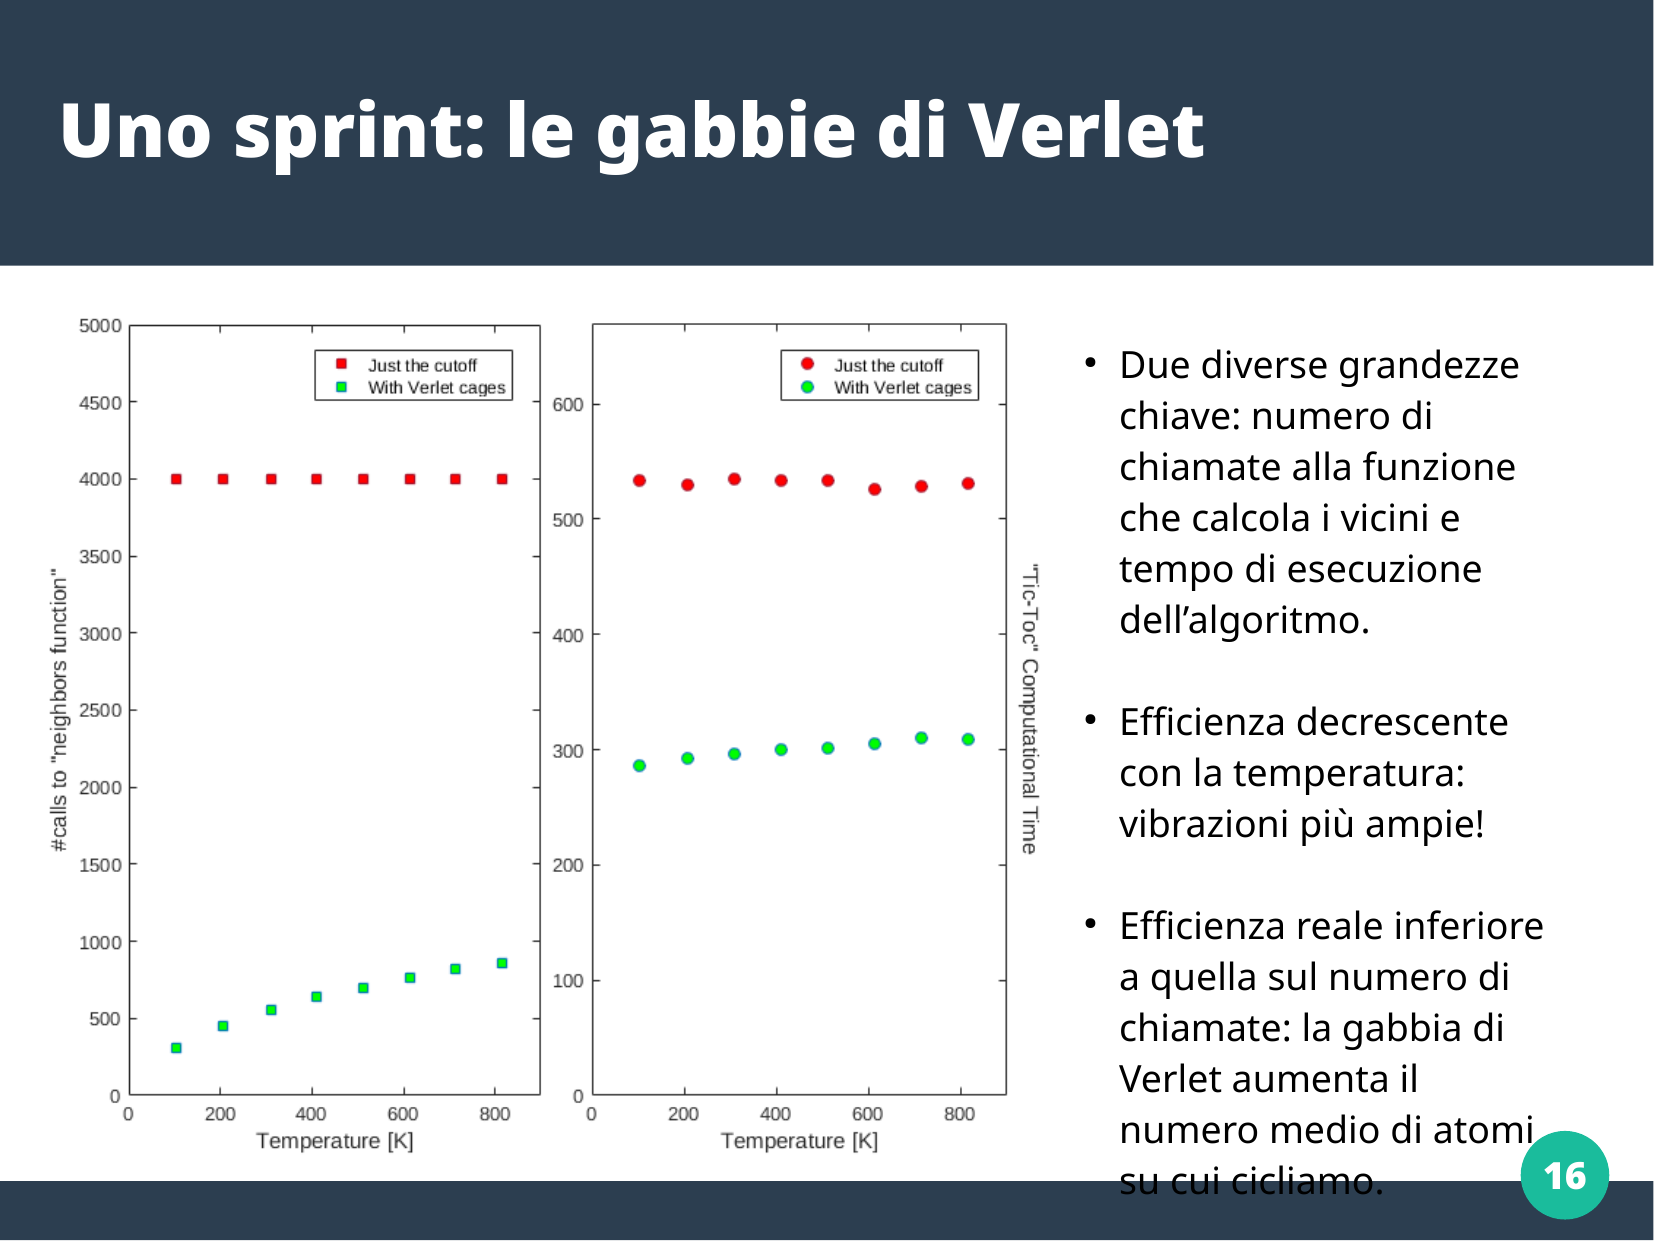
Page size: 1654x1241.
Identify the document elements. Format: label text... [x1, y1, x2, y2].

text_box Due diverse grandezze chiave: numero di chiamate alla funzione che calcola i vicini e tempo di esecuzione dell’algoritmo. Efficienza decrescente con la temperatura: vibrazioni più ampie! Efficienza reale inferiore a quella sul numero di chiamate: la gabbia di Verlet aumenta il numero medio di atomi su cui cicliamo. [1068, 330, 1571, 1130]
picture [11, 306, 1046, 1163]
title Uno sprint: le gabbie di Verlet [59, 49, 1595, 207]
